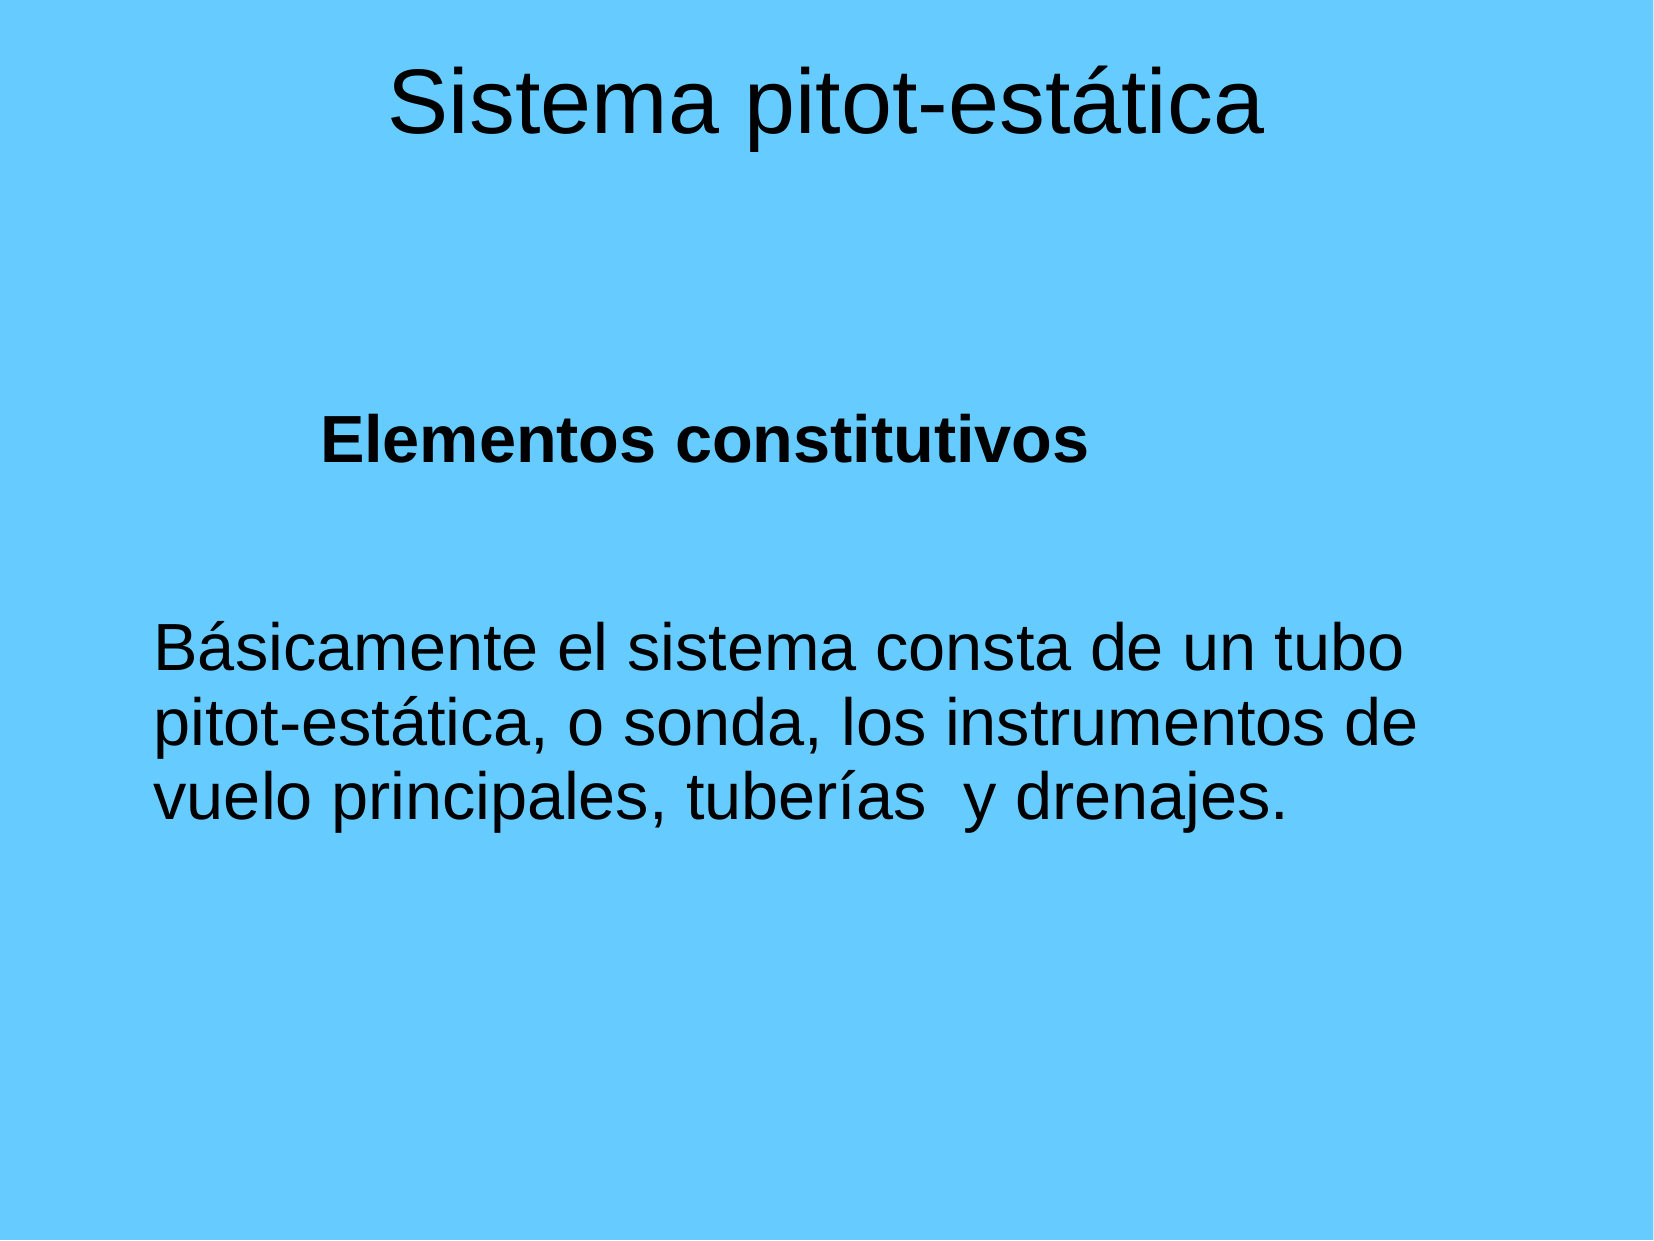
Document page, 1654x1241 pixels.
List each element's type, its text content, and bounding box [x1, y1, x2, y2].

list Elementos constitutivos Básicamente el sistema consta de un tubo pitot-estática, o sonda, los instrumentos de vuelo principales, tuberías y drenajes. [82, 401, 1571, 1010]
title Sistema pitot-estática [82, 49, 1571, 257]
